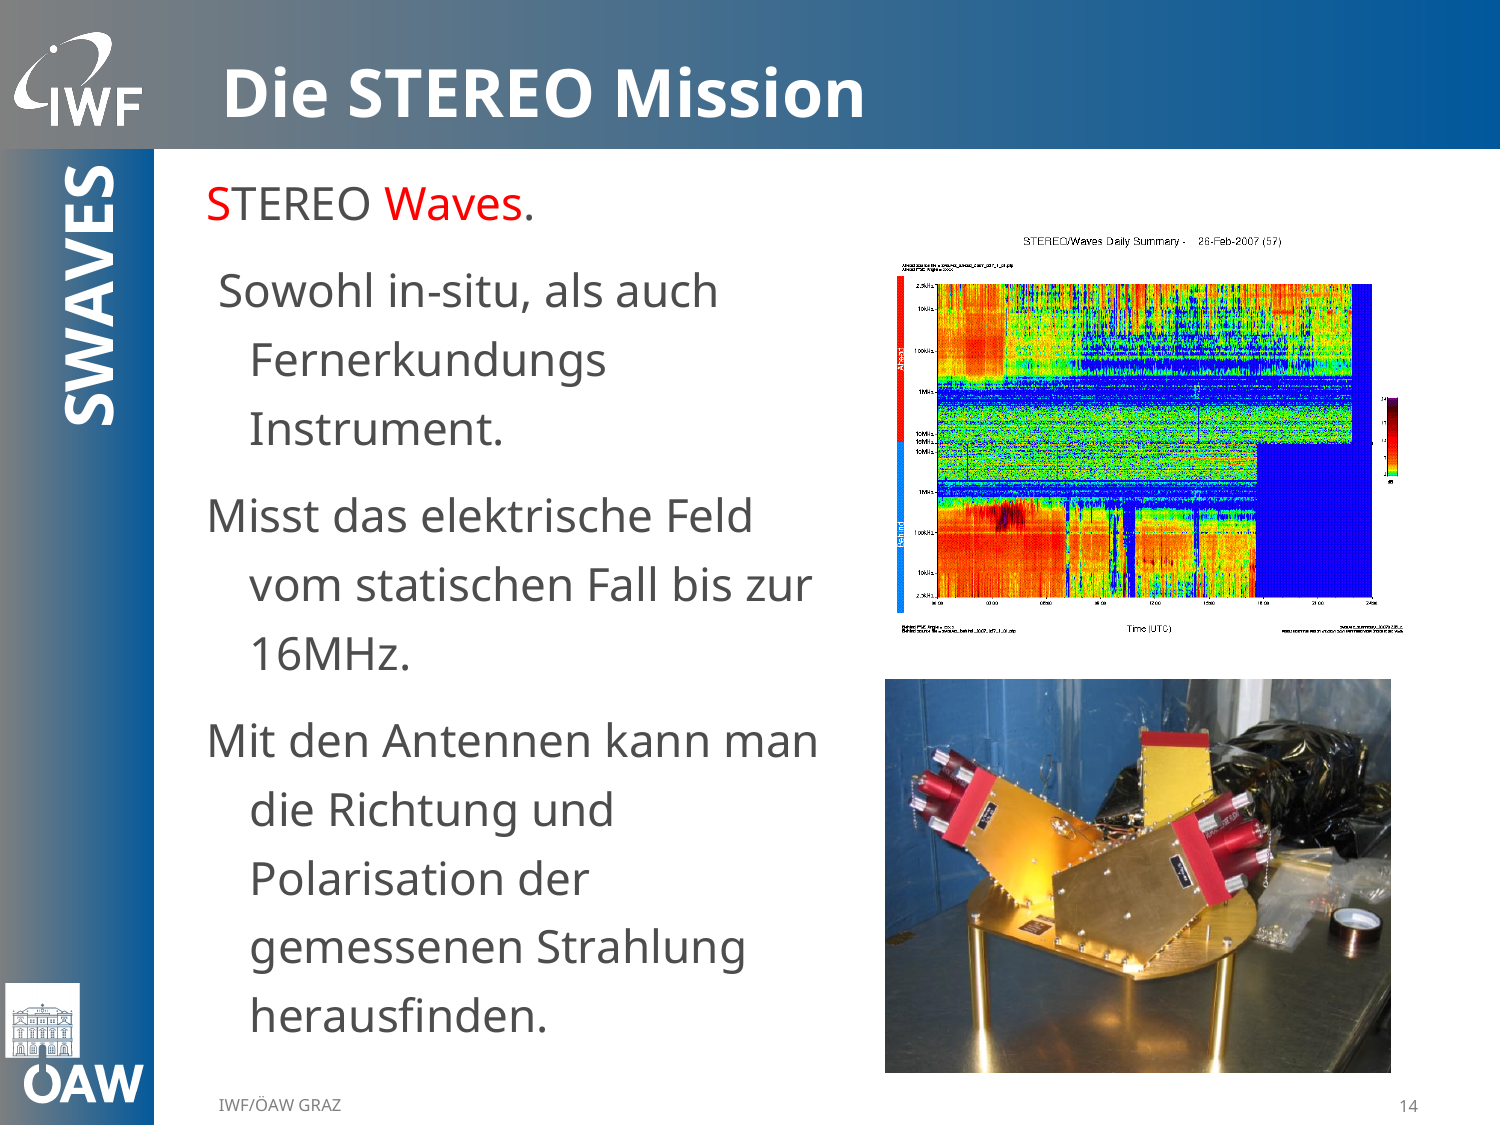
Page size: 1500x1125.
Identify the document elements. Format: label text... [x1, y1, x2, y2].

title Die STEREO Mission [206, 16, 1459, 176]
picture [856, 199, 1448, 674]
text_box SWAVES [29, 148, 154, 959]
picture [8, 32, 154, 132]
list STEREO Waves. Sowohl in-situ, als auch Fernerkundungs Instrument. Misst das elektrische Feld vom statischen Fall bis zur 16MHz. Mit den Antennen kann man die Richtung und Polarisation der gemessenen Strahlung herausfinden. [206, 165, 827, 1034]
picture [5, 983, 154, 1105]
picture [885, 679, 1391, 1073]
